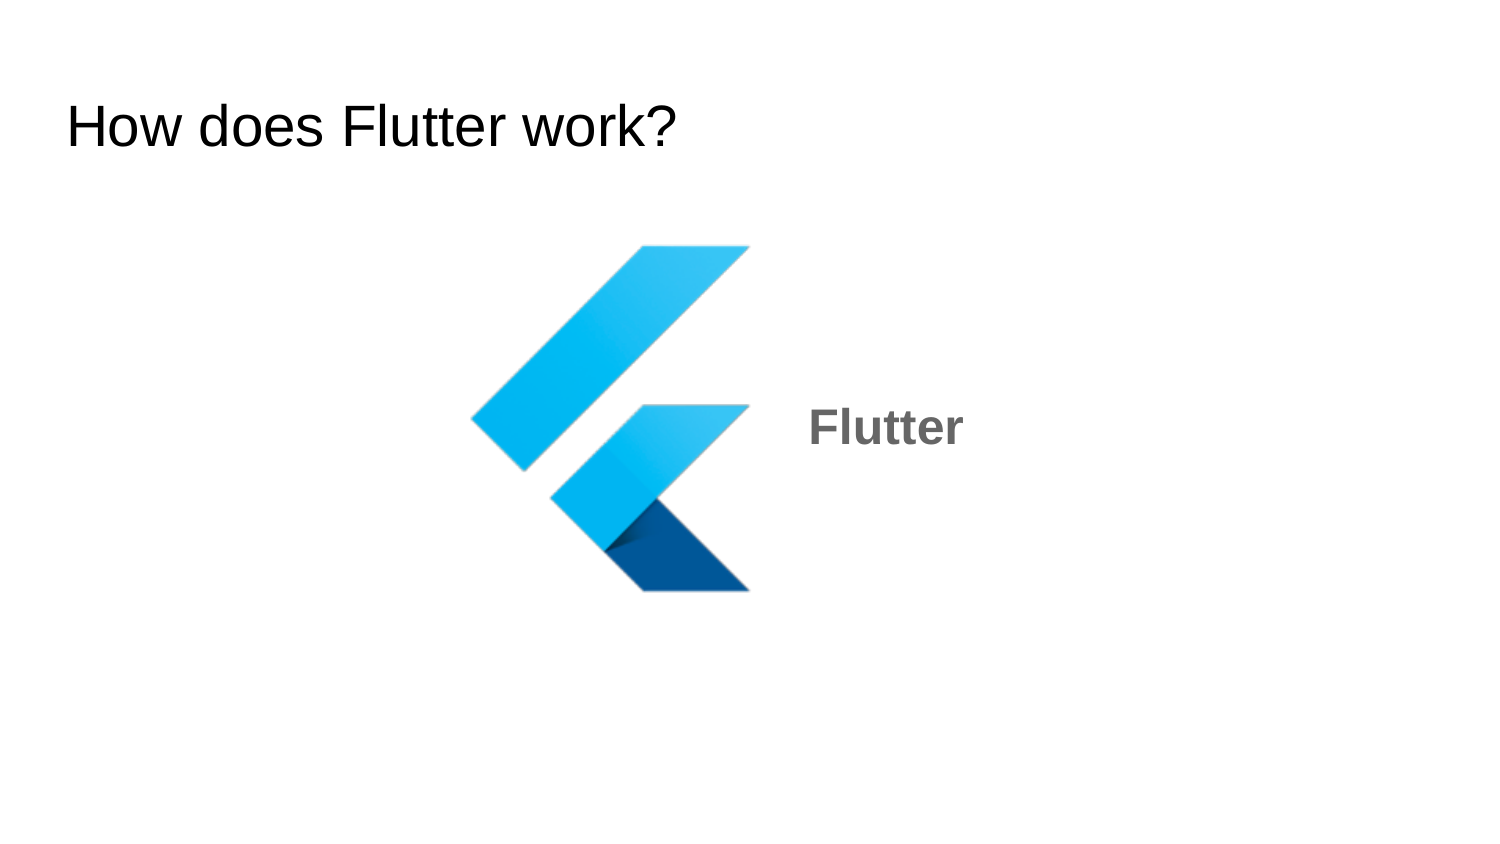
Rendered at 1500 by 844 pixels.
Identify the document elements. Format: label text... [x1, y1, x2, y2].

title How does Flutter work? [51, 72, 1449, 167]
picture [470, 237, 760, 607]
text_box Flutter [742, 380, 1030, 464]
